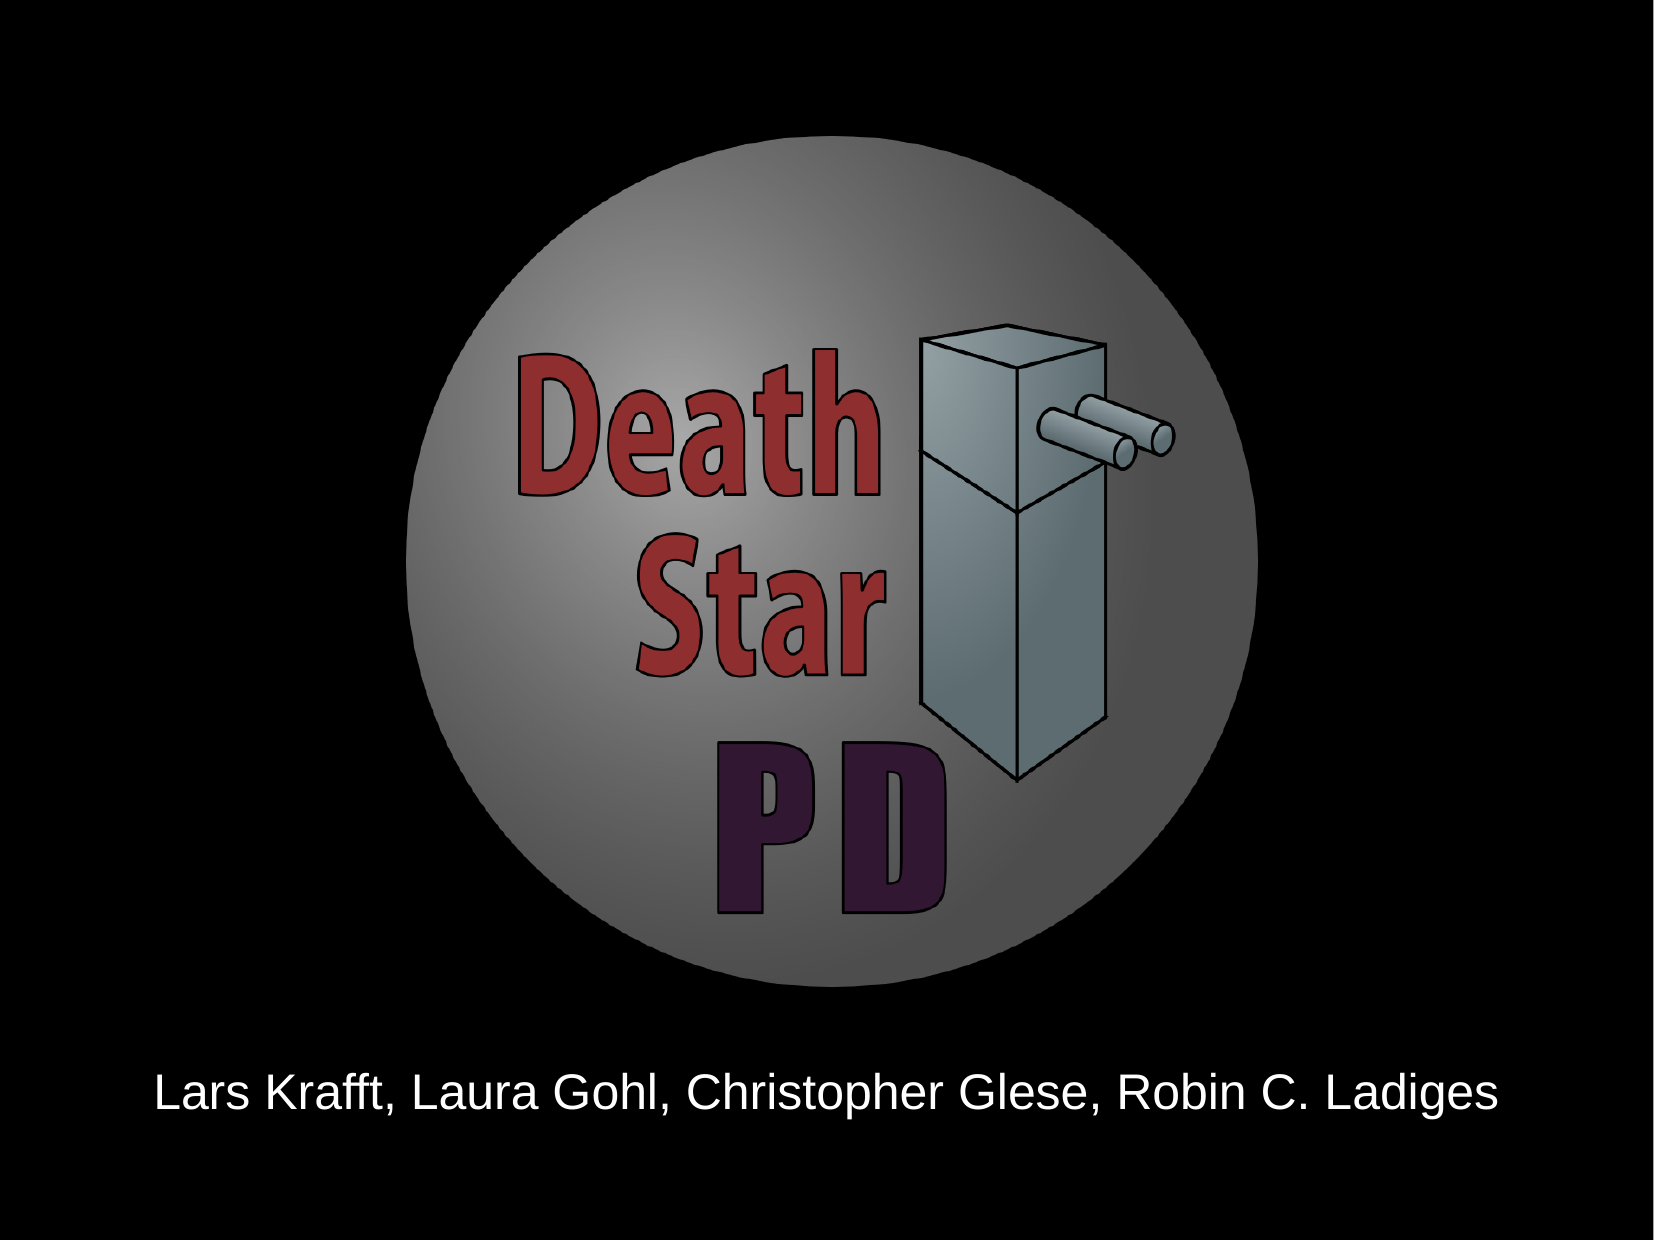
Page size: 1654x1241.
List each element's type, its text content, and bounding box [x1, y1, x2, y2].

picture [388, 118, 1275, 1004]
text_box Lars Krafft, Laura Gohl, Christopher Glese, Robin C. Ladiges [132, 1057, 1521, 1146]
